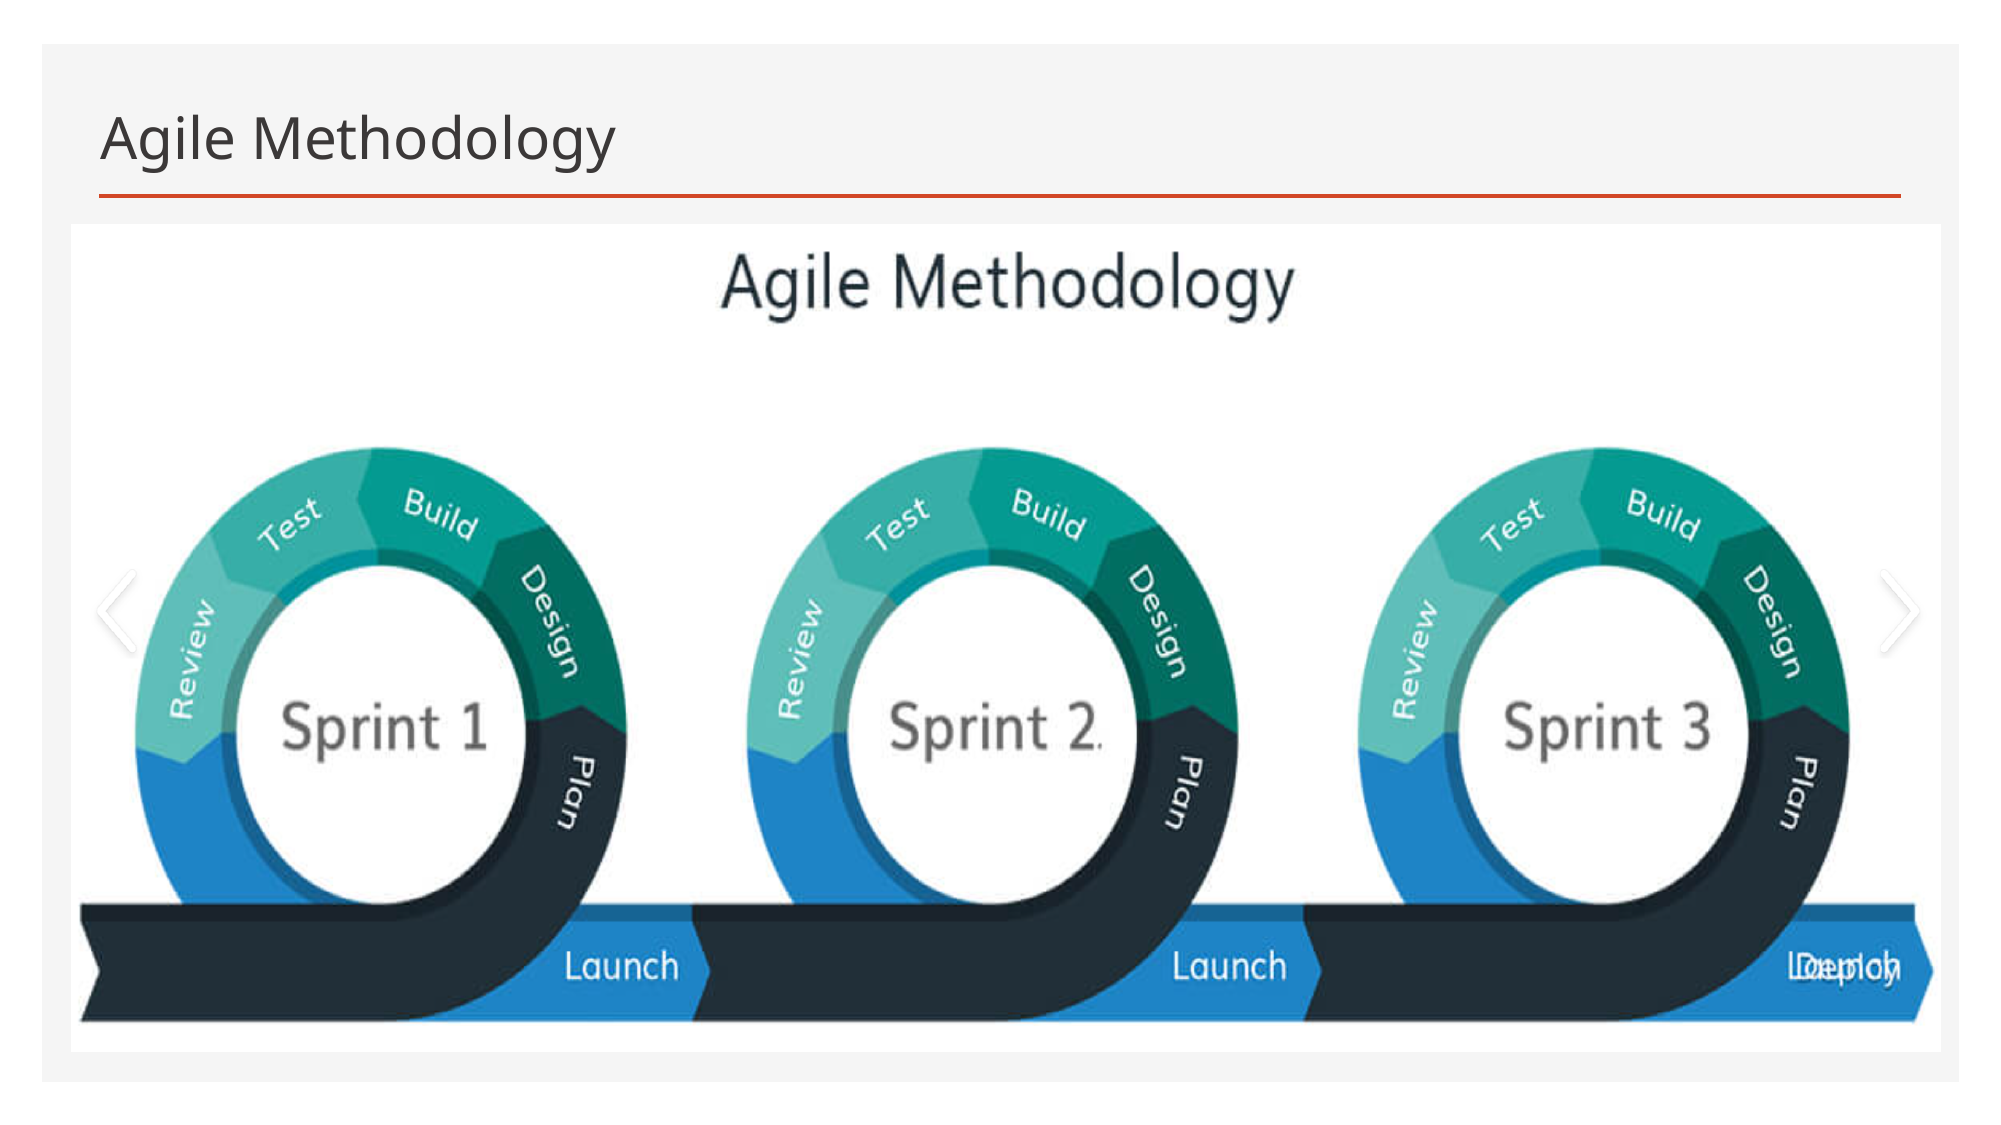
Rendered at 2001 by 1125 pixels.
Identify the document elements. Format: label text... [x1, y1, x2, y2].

title Agile Methodology [85, 73, 1214, 179]
picture [71, 224, 1941, 1052]
